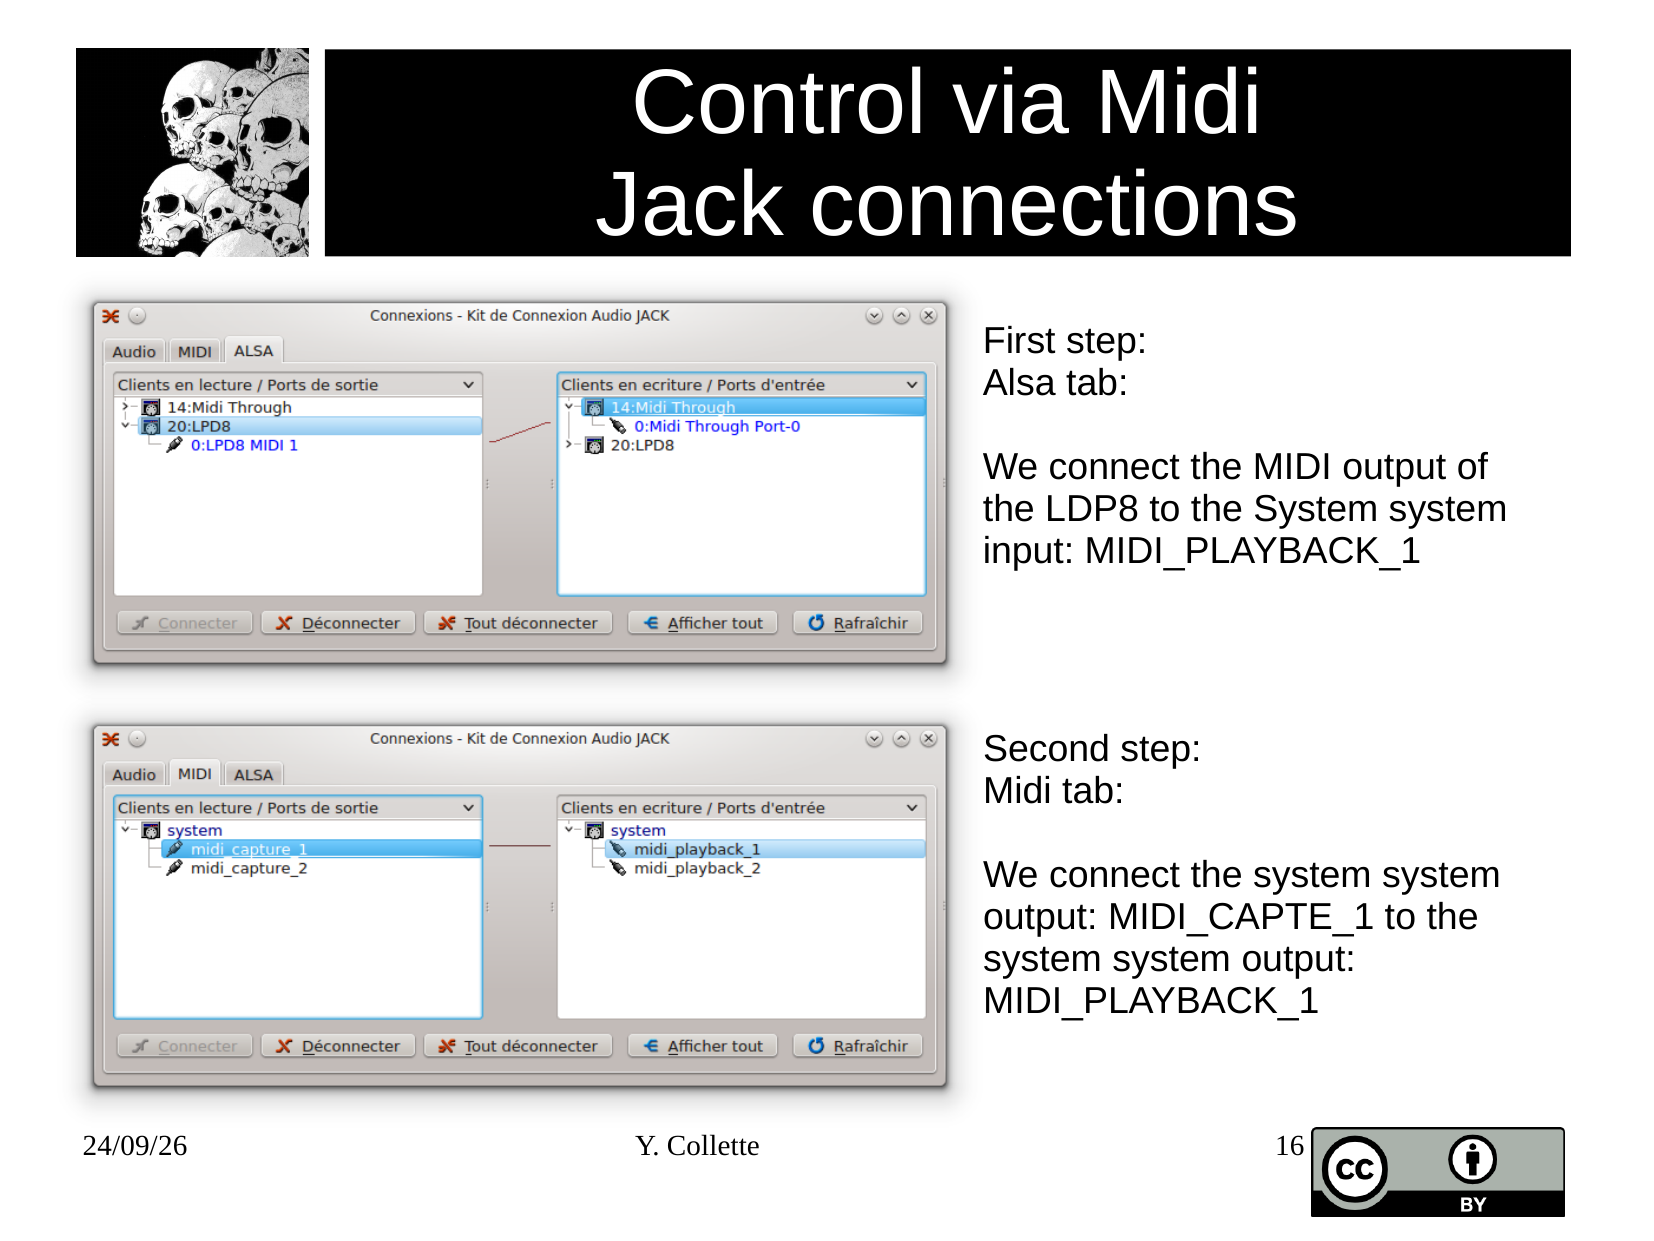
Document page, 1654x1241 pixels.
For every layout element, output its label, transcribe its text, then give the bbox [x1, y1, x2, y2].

picture [1311, 1127, 1565, 1217]
text_box First step: Alsa tab: We connect the MIDI output of the LDP8 to the System system input: MIDI_PLAYBACK_1 [968, 312, 1563, 580]
text_box Second step: Midi tab: We connect the system system output: MIDI_CAPTE_1 to the system system output: MIDI_PLAYBACK_1 [968, 719, 1563, 1029]
picture [47, 48, 993, 1133]
title Control via Midi Jack connections [324, 49, 1571, 257]
